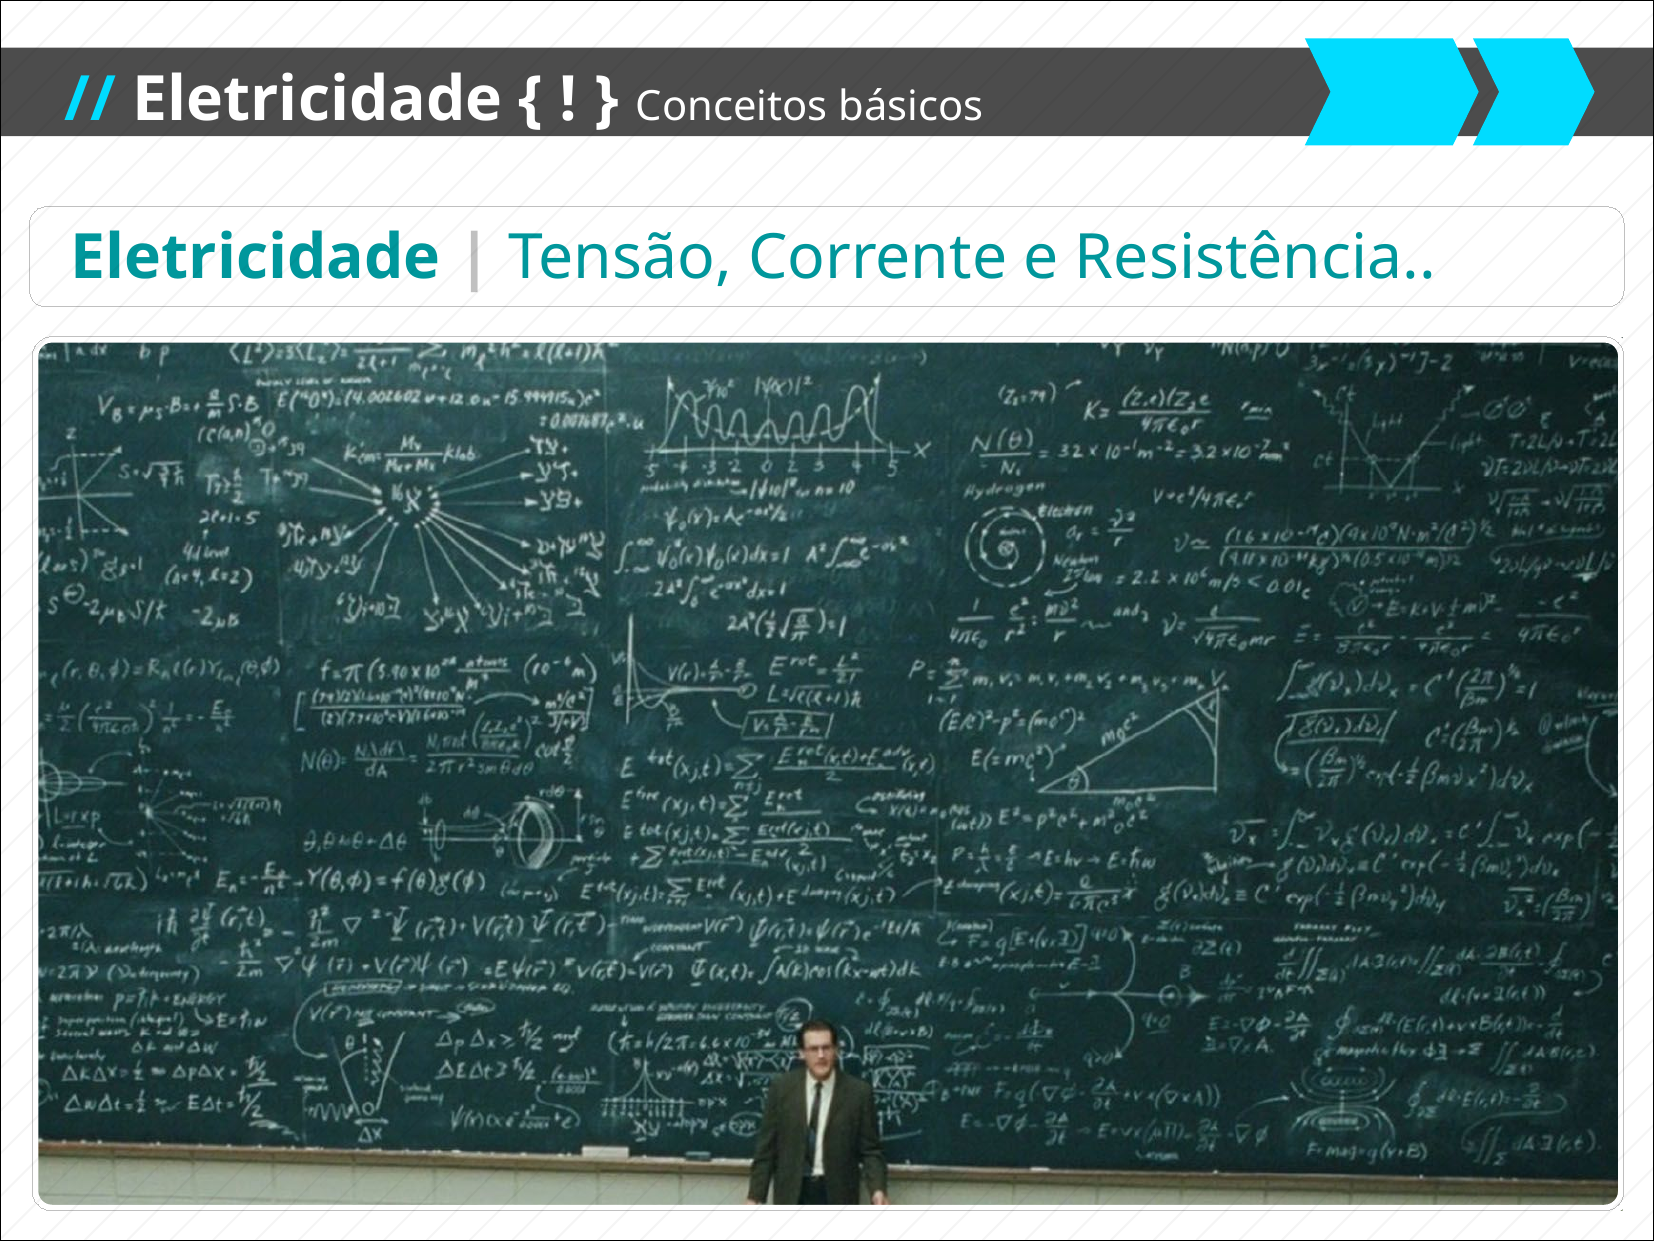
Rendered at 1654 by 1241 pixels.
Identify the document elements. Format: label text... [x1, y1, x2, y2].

text_box [0, 0, 1654, 1241]
text_box // Eletricidade { ! } Conceitos básicos [50, 32, 1054, 144]
